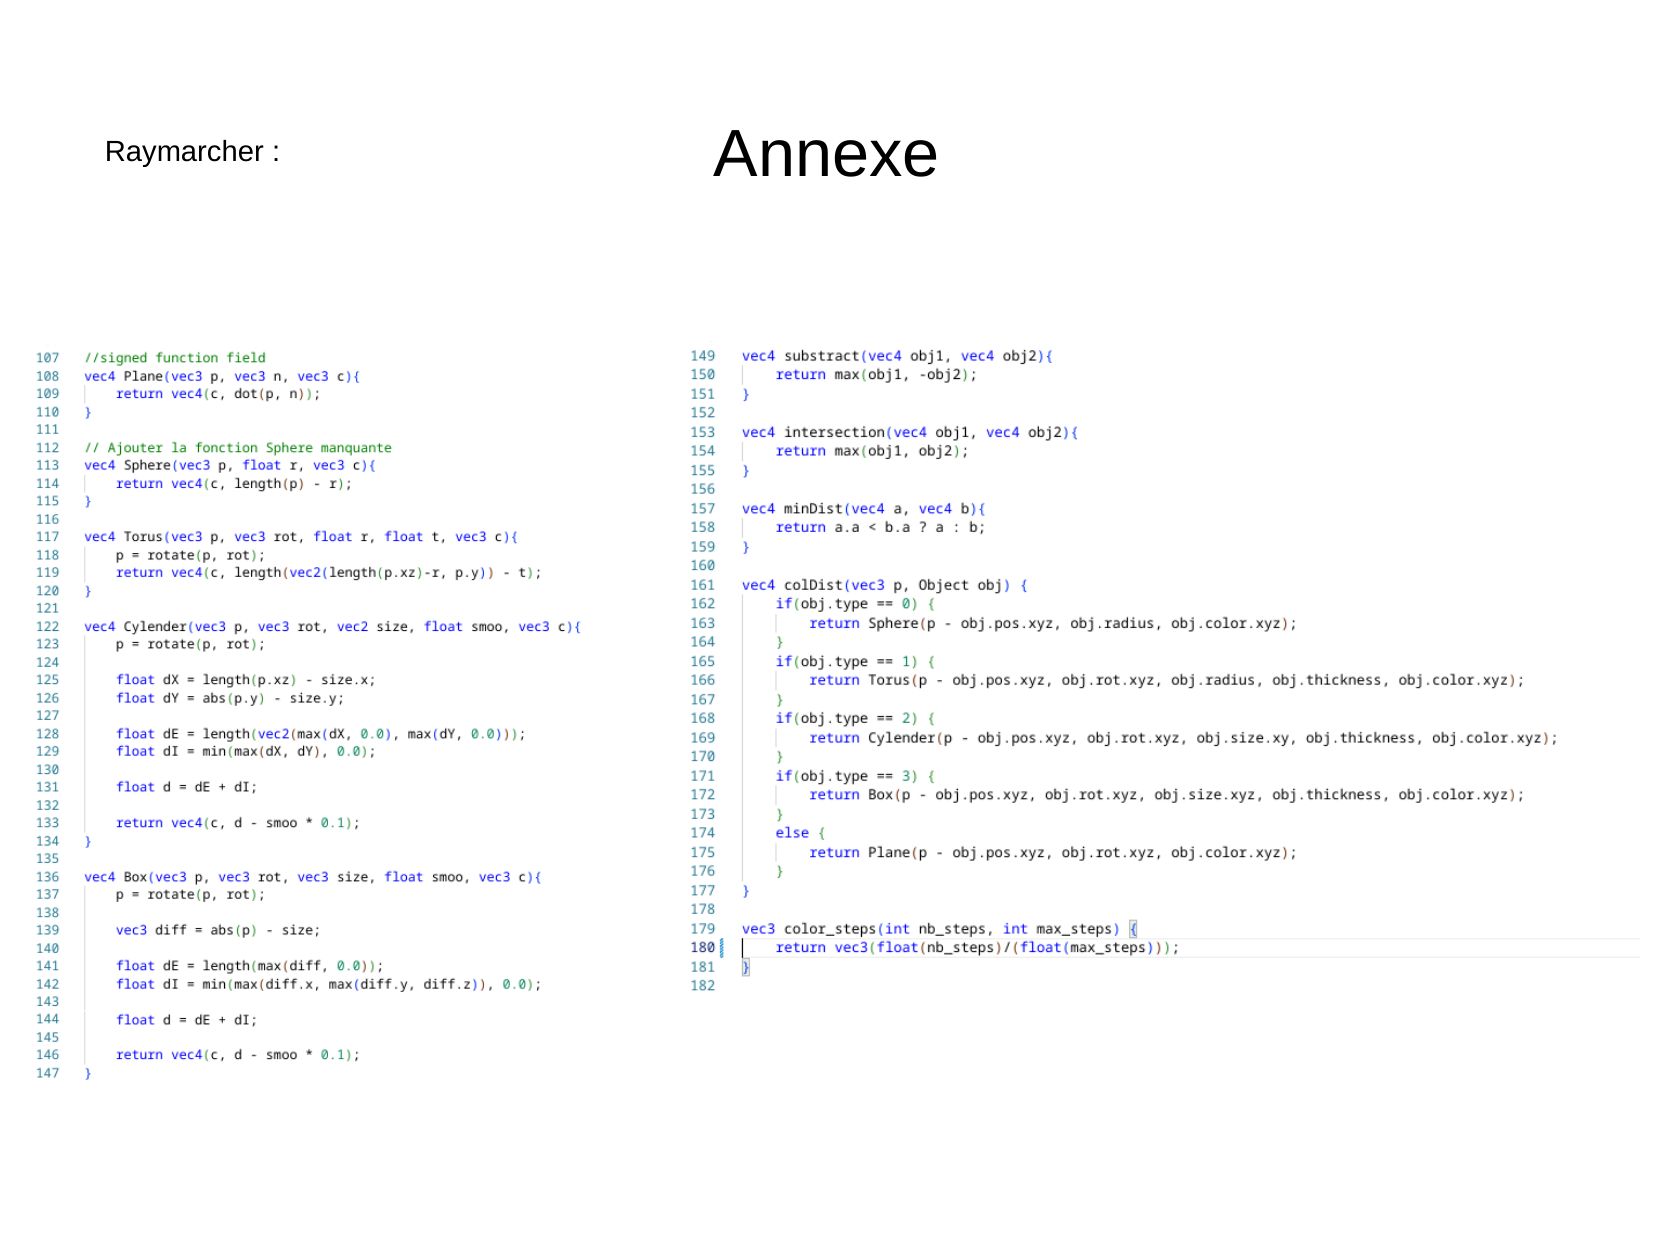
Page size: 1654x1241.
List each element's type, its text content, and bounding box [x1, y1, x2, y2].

picture [29, 341, 1640, 1084]
title Annexe [82, 49, 1571, 257]
text_box Raymarcher : [90, 127, 305, 176]
